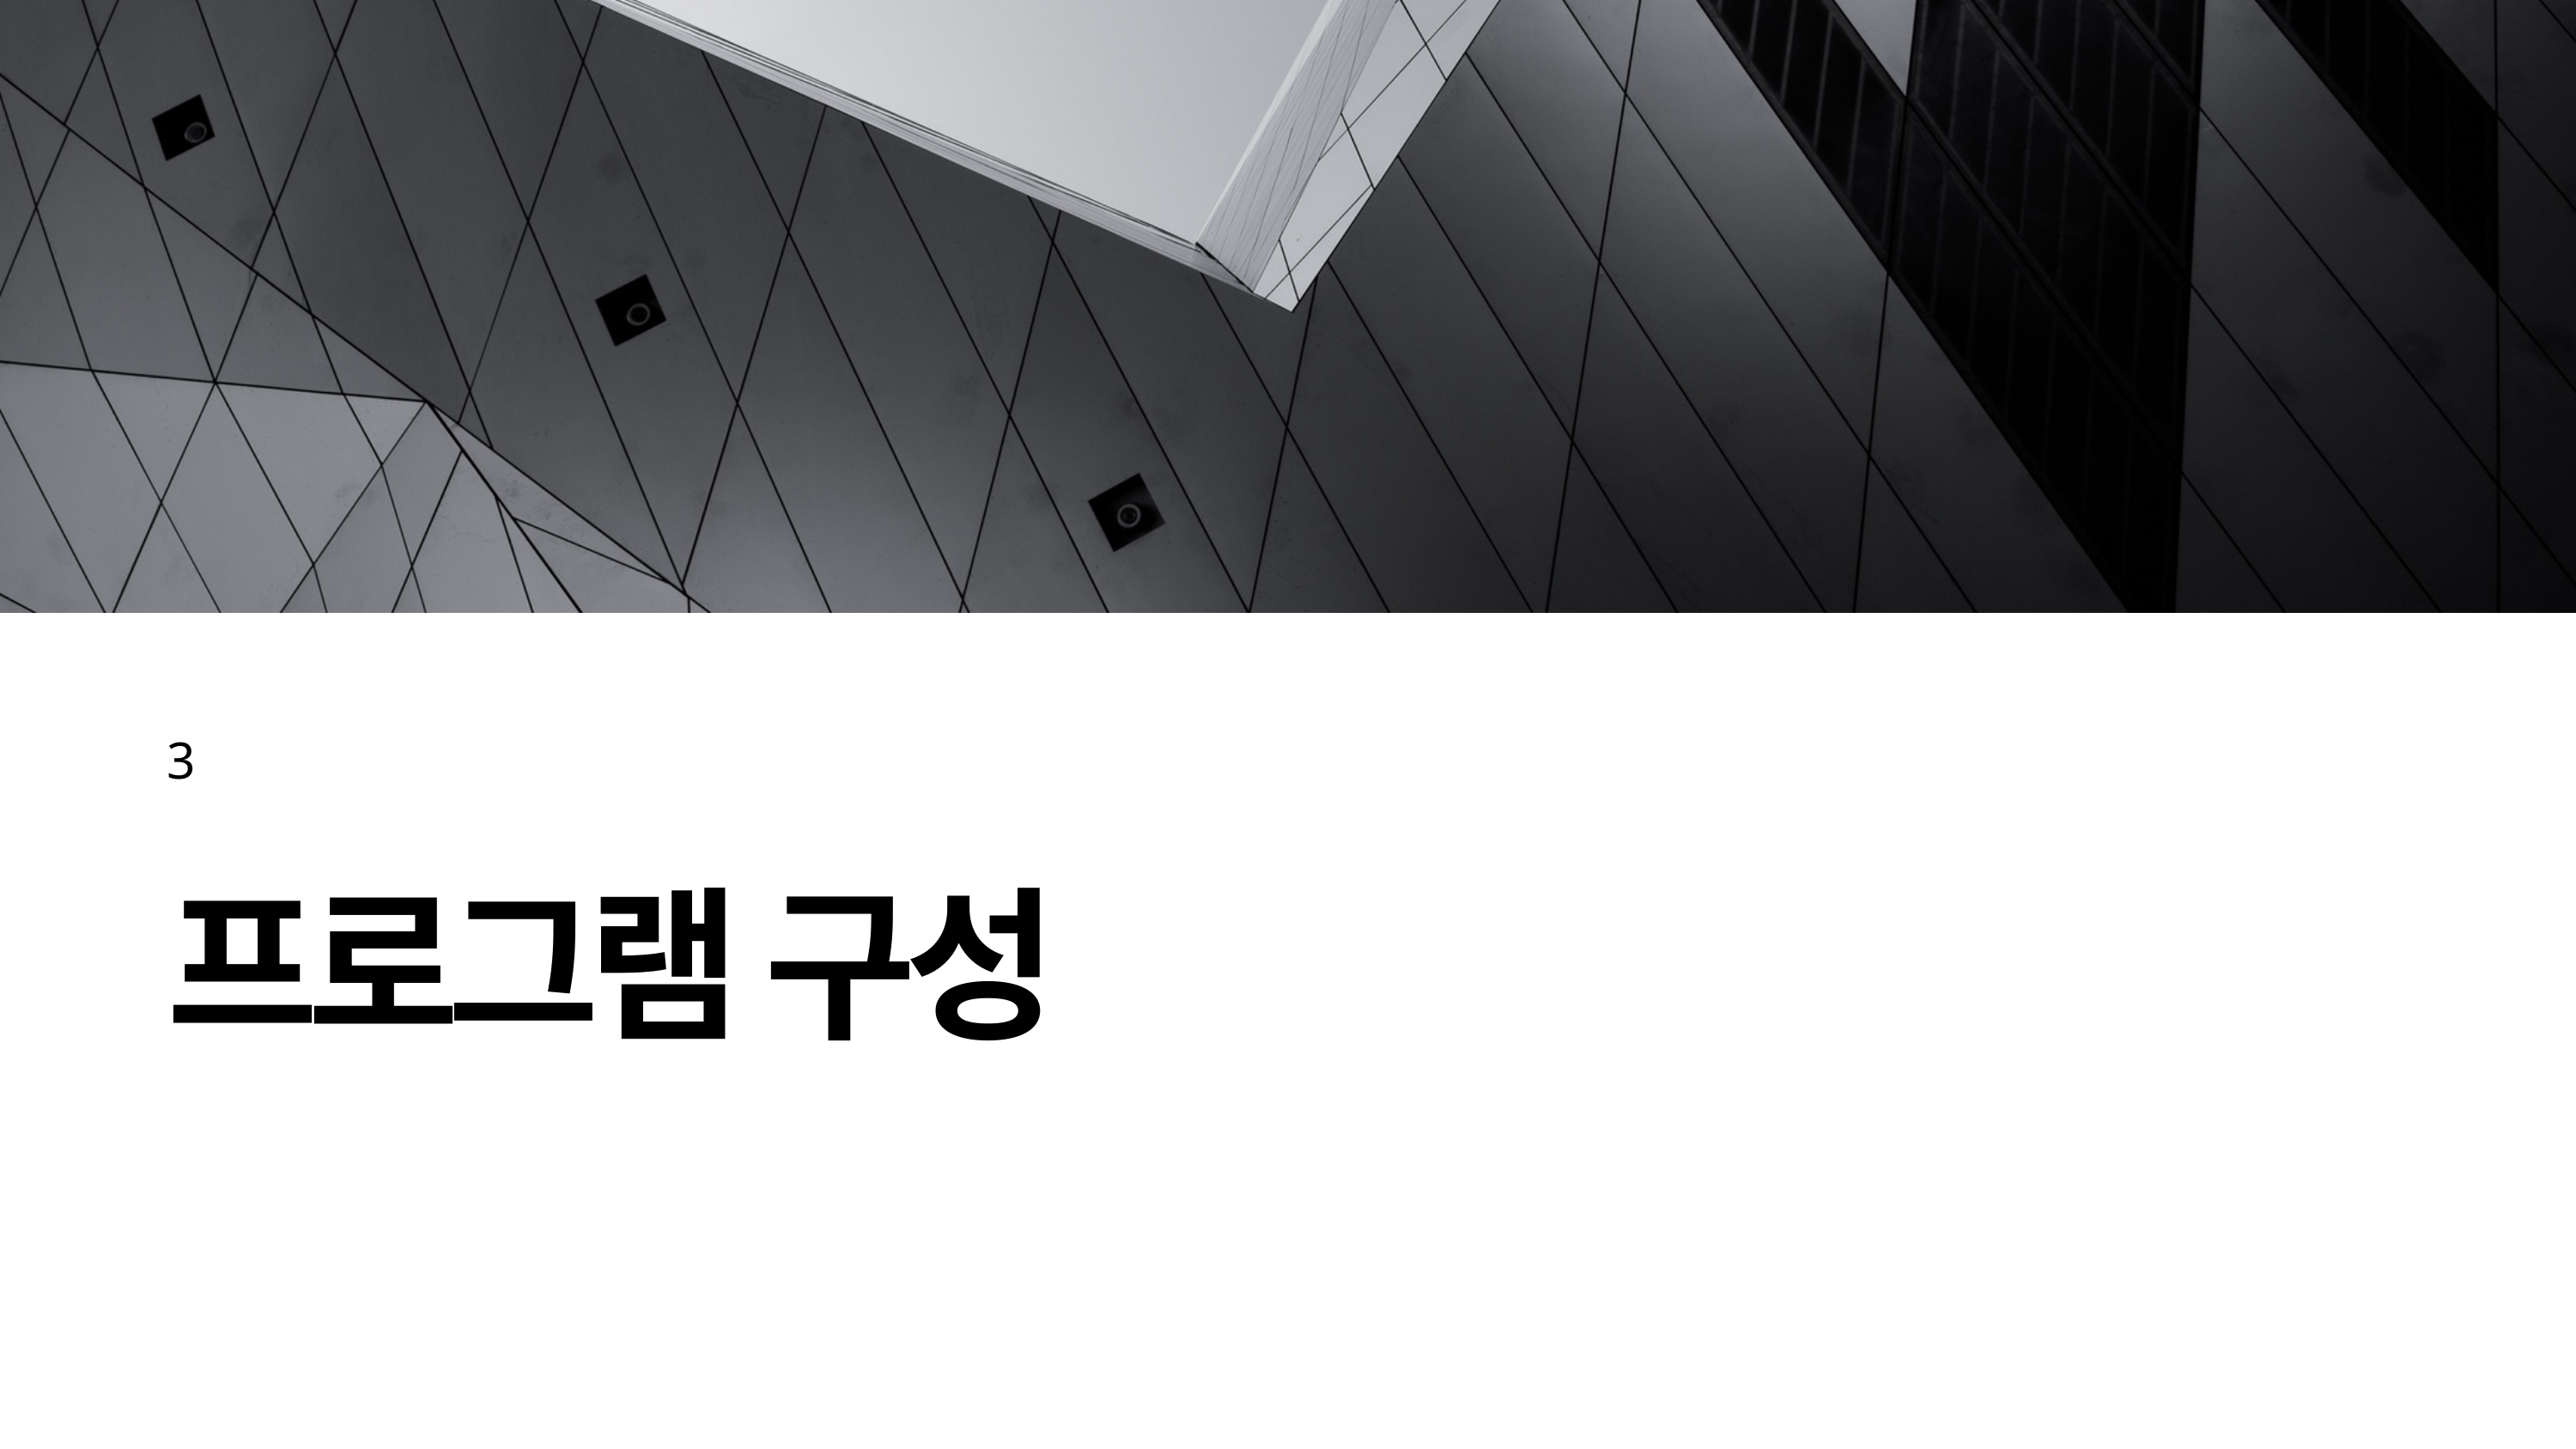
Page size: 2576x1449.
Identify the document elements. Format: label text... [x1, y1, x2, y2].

text_box [0, 0, 2576, 614]
text_box 프로그램 구성 [167, 886, 1748, 1059]
text_box 3 [167, 718, 345, 789]
